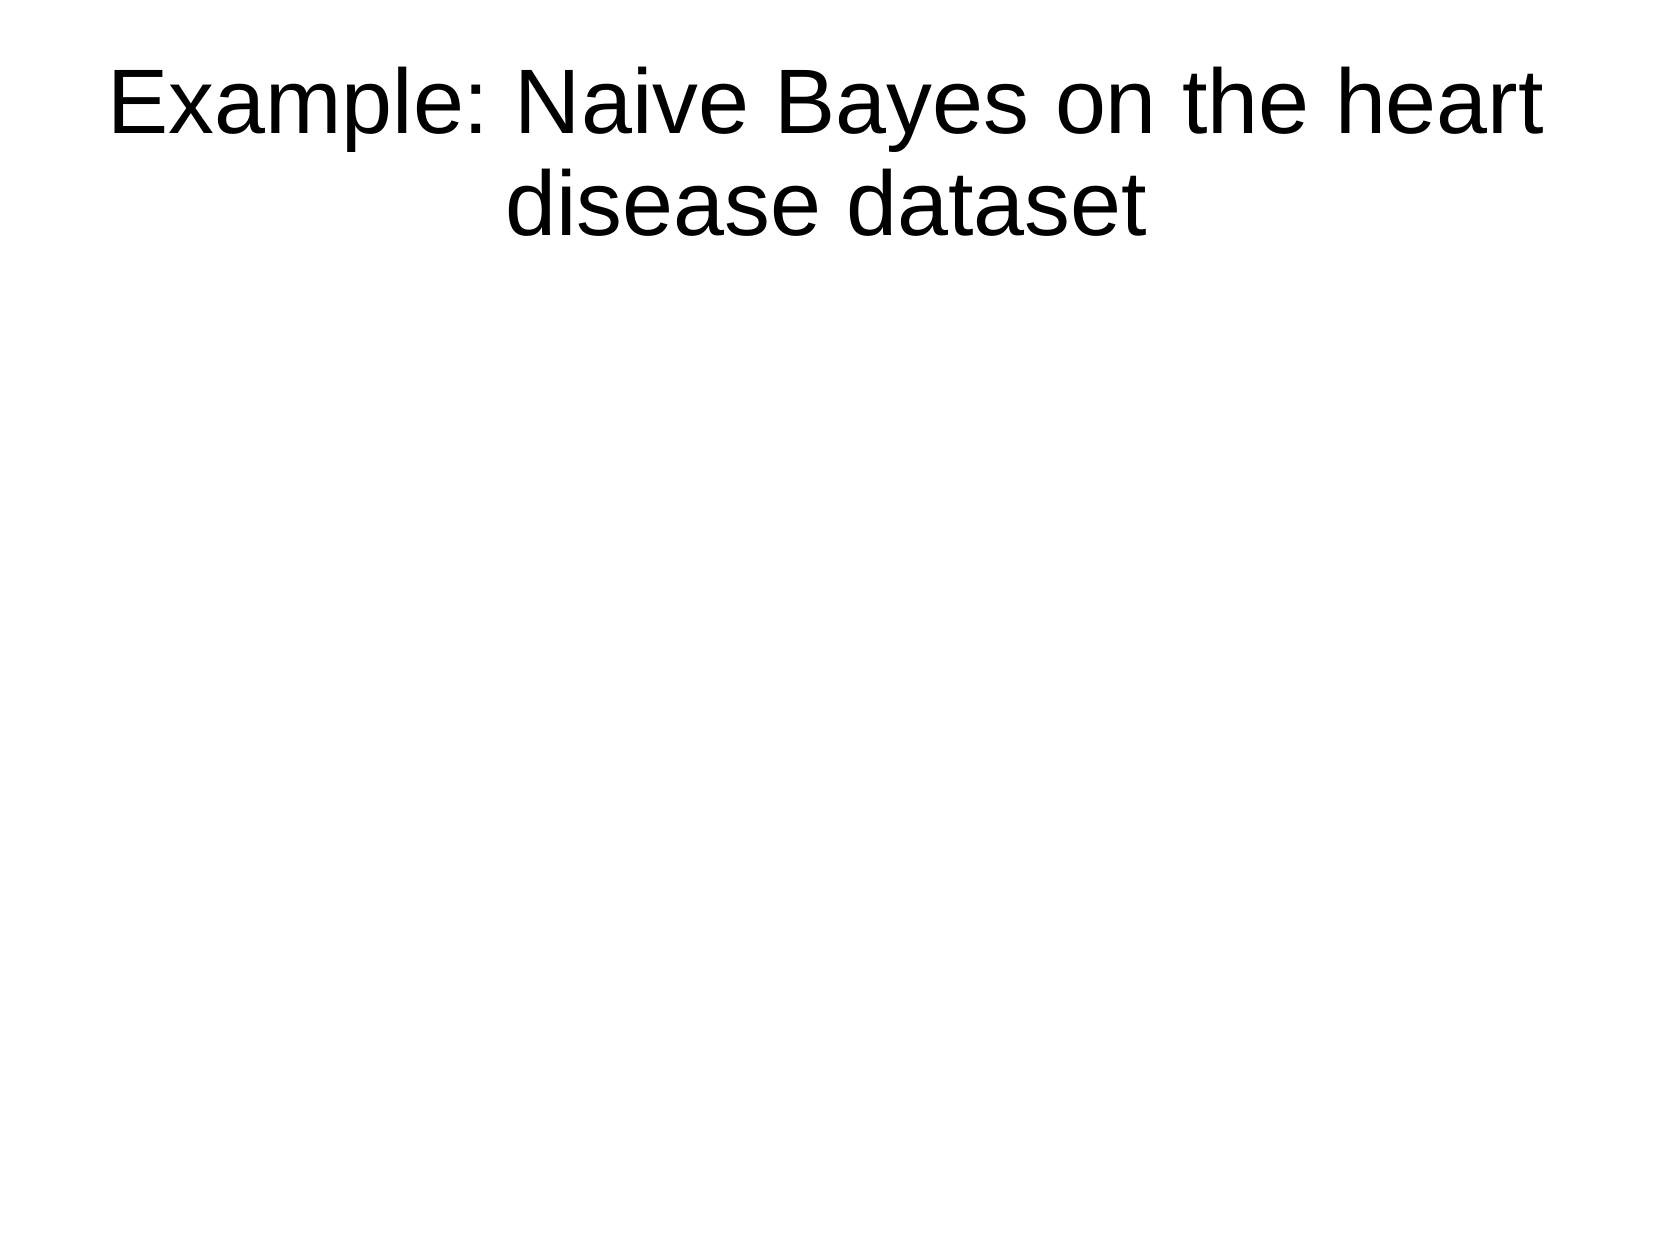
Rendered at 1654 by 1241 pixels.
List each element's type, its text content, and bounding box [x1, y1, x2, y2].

title Example: Naive Bayes on the heart disease dataset [82, 49, 1571, 257]
